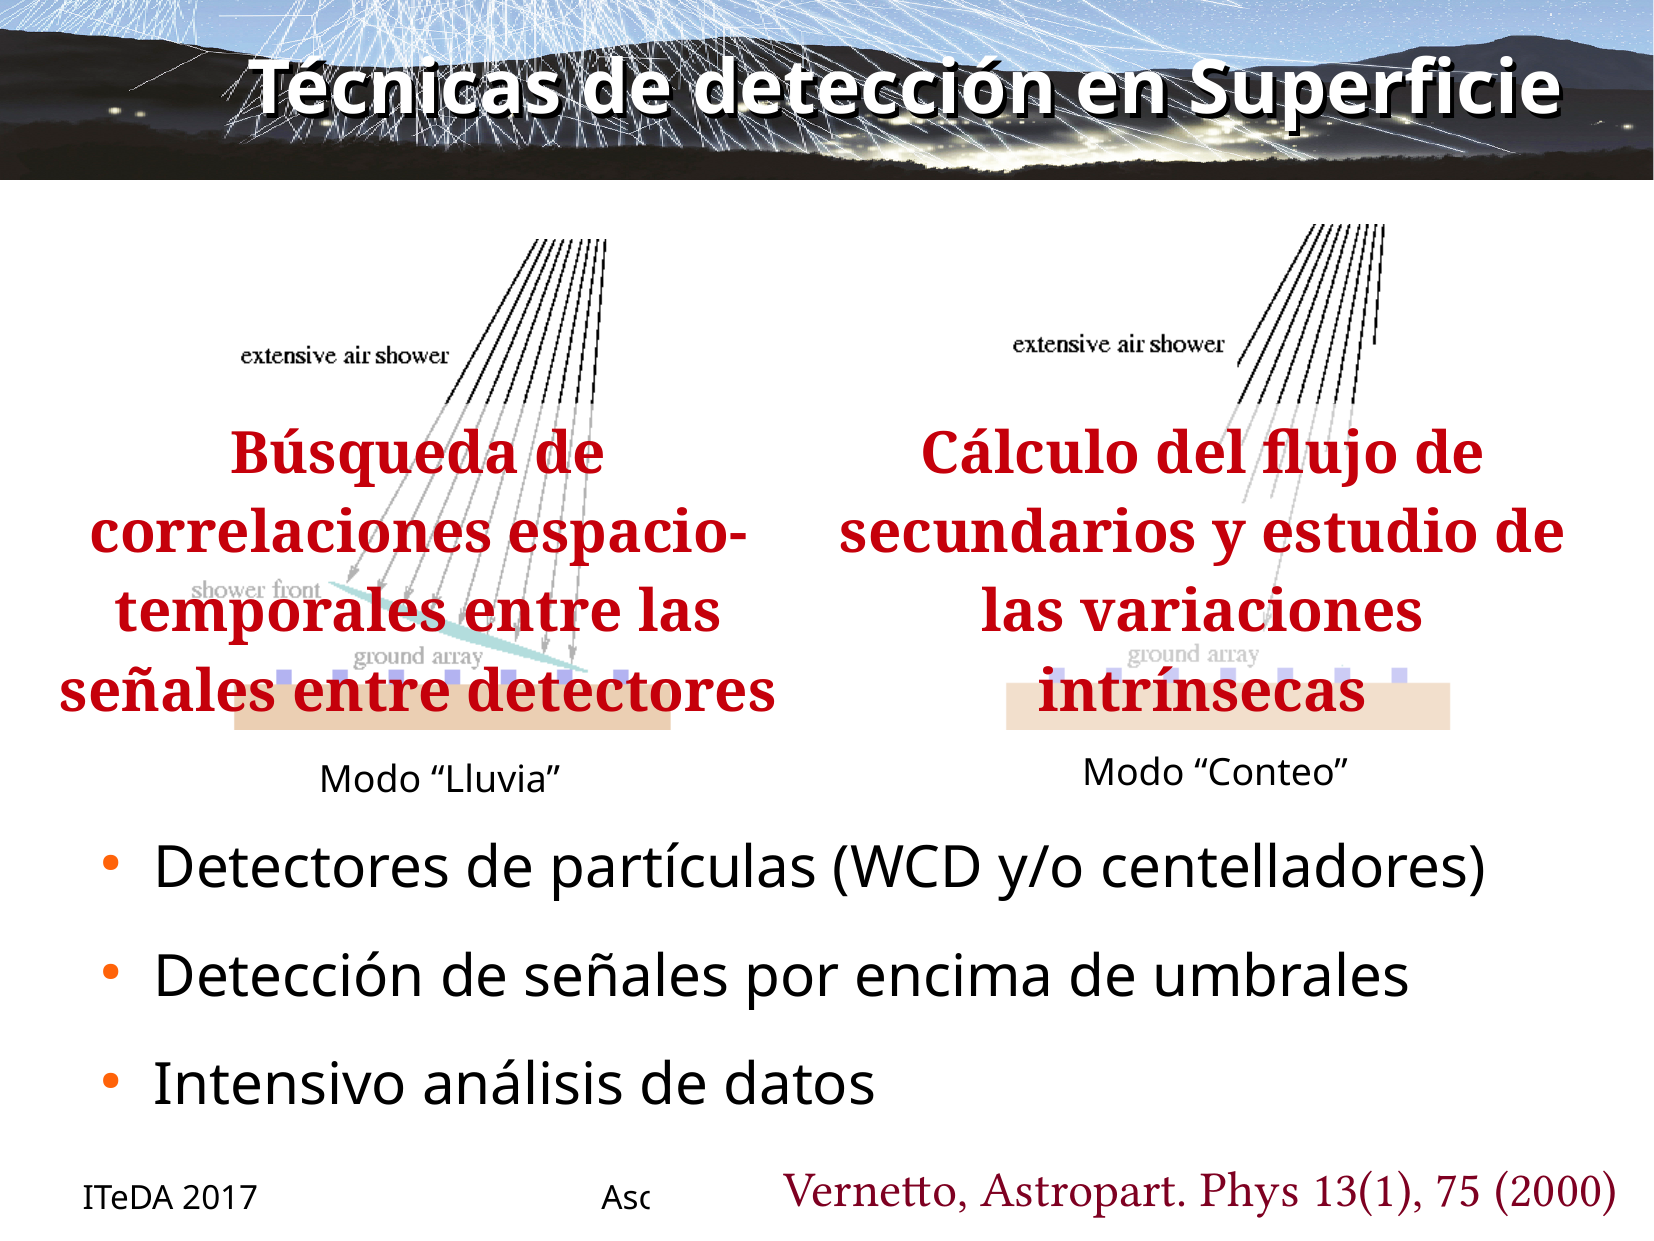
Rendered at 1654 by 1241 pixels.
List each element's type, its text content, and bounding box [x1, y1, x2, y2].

picture [174, 239, 706, 403]
list Detectores de partículas (WCD y/o centelladores) Detección de señales por encima de umbrales Intensivo análisis de datos [82, 825, 1606, 1155]
picture [945, 224, 1486, 403]
title Técnicas de detección en Superficie [75, 19, 1564, 151]
text_box Cálculo del flujo de secundarios y estudio de las variaciones intrínsecas [825, 403, 1607, 629]
picture [0, 0, 1654, 180]
text_box Vernetto, Astropart. Phys 13(1), 75 (2000) [649, 1154, 1654, 1228]
text_box Búsqueda de correlaciones espacio-temporales entre las señales entre detectores [45, 403, 825, 629]
